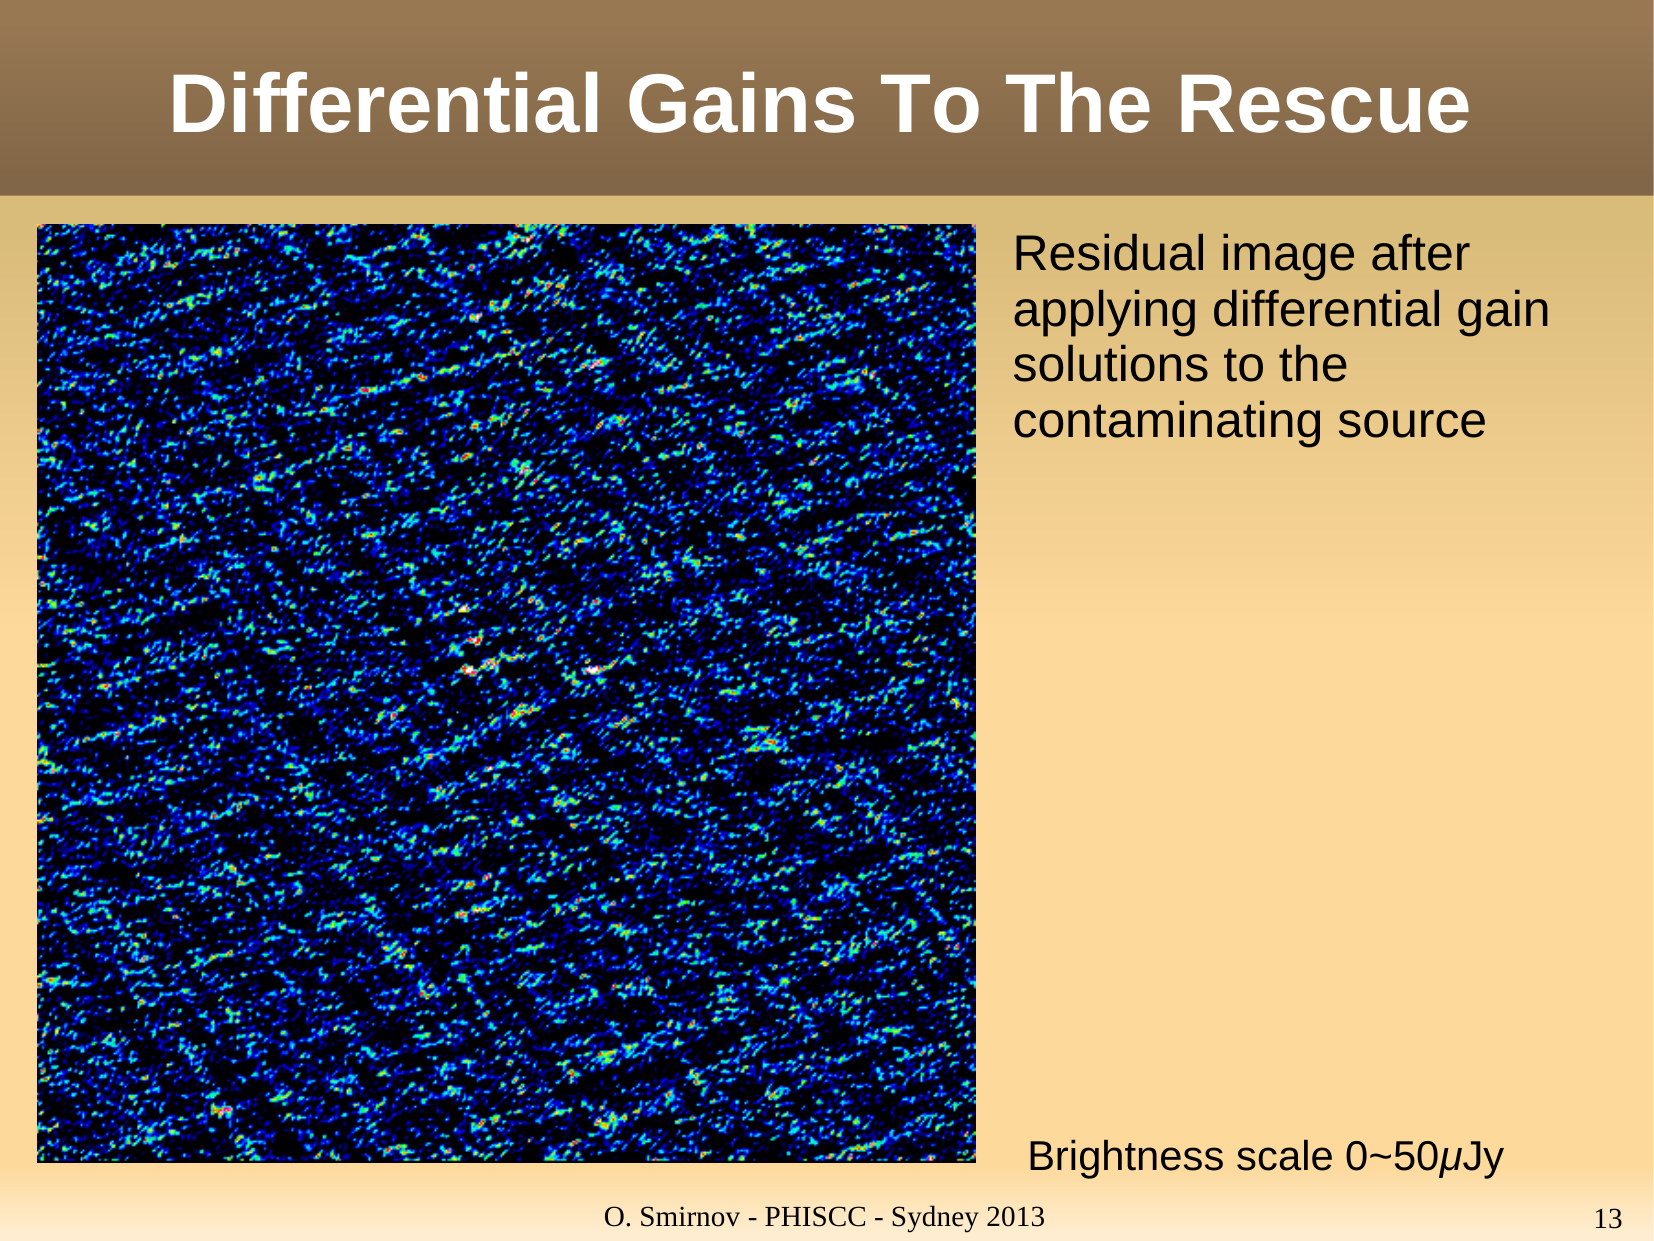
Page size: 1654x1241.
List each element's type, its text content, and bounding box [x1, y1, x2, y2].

list Residual image after applying differential gain solutions to the contaminating source [1012, 225, 1601, 1104]
title Differential Gains To The Rescue [76, 7, 1565, 200]
text_box Brightness scale 0~50μJy [1012, 1125, 1654, 1187]
picture [0, 0, 1654, 1241]
